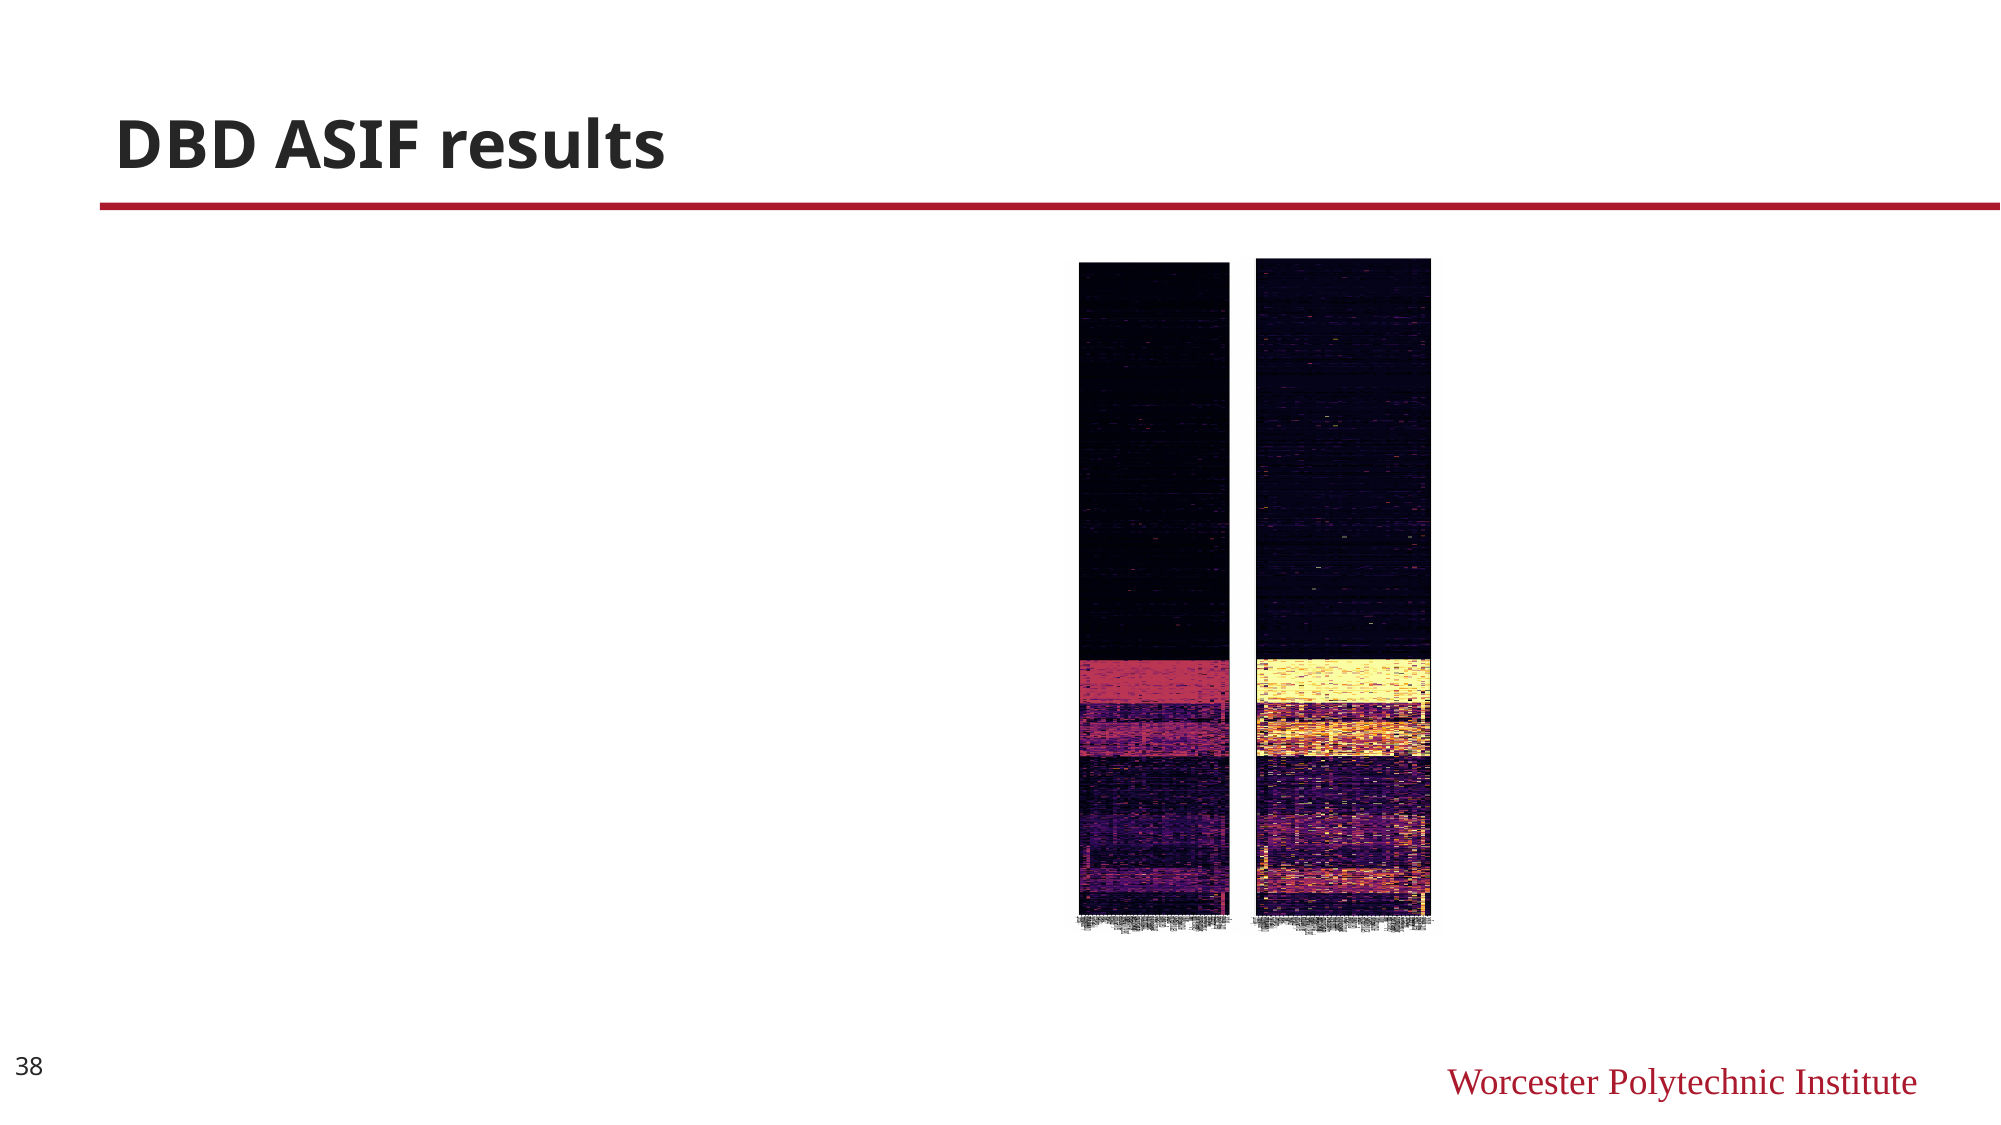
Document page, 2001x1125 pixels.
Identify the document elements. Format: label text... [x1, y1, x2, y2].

title DBD ASIF results [99, 57, 1900, 189]
picture [1065, 257, 1445, 936]
